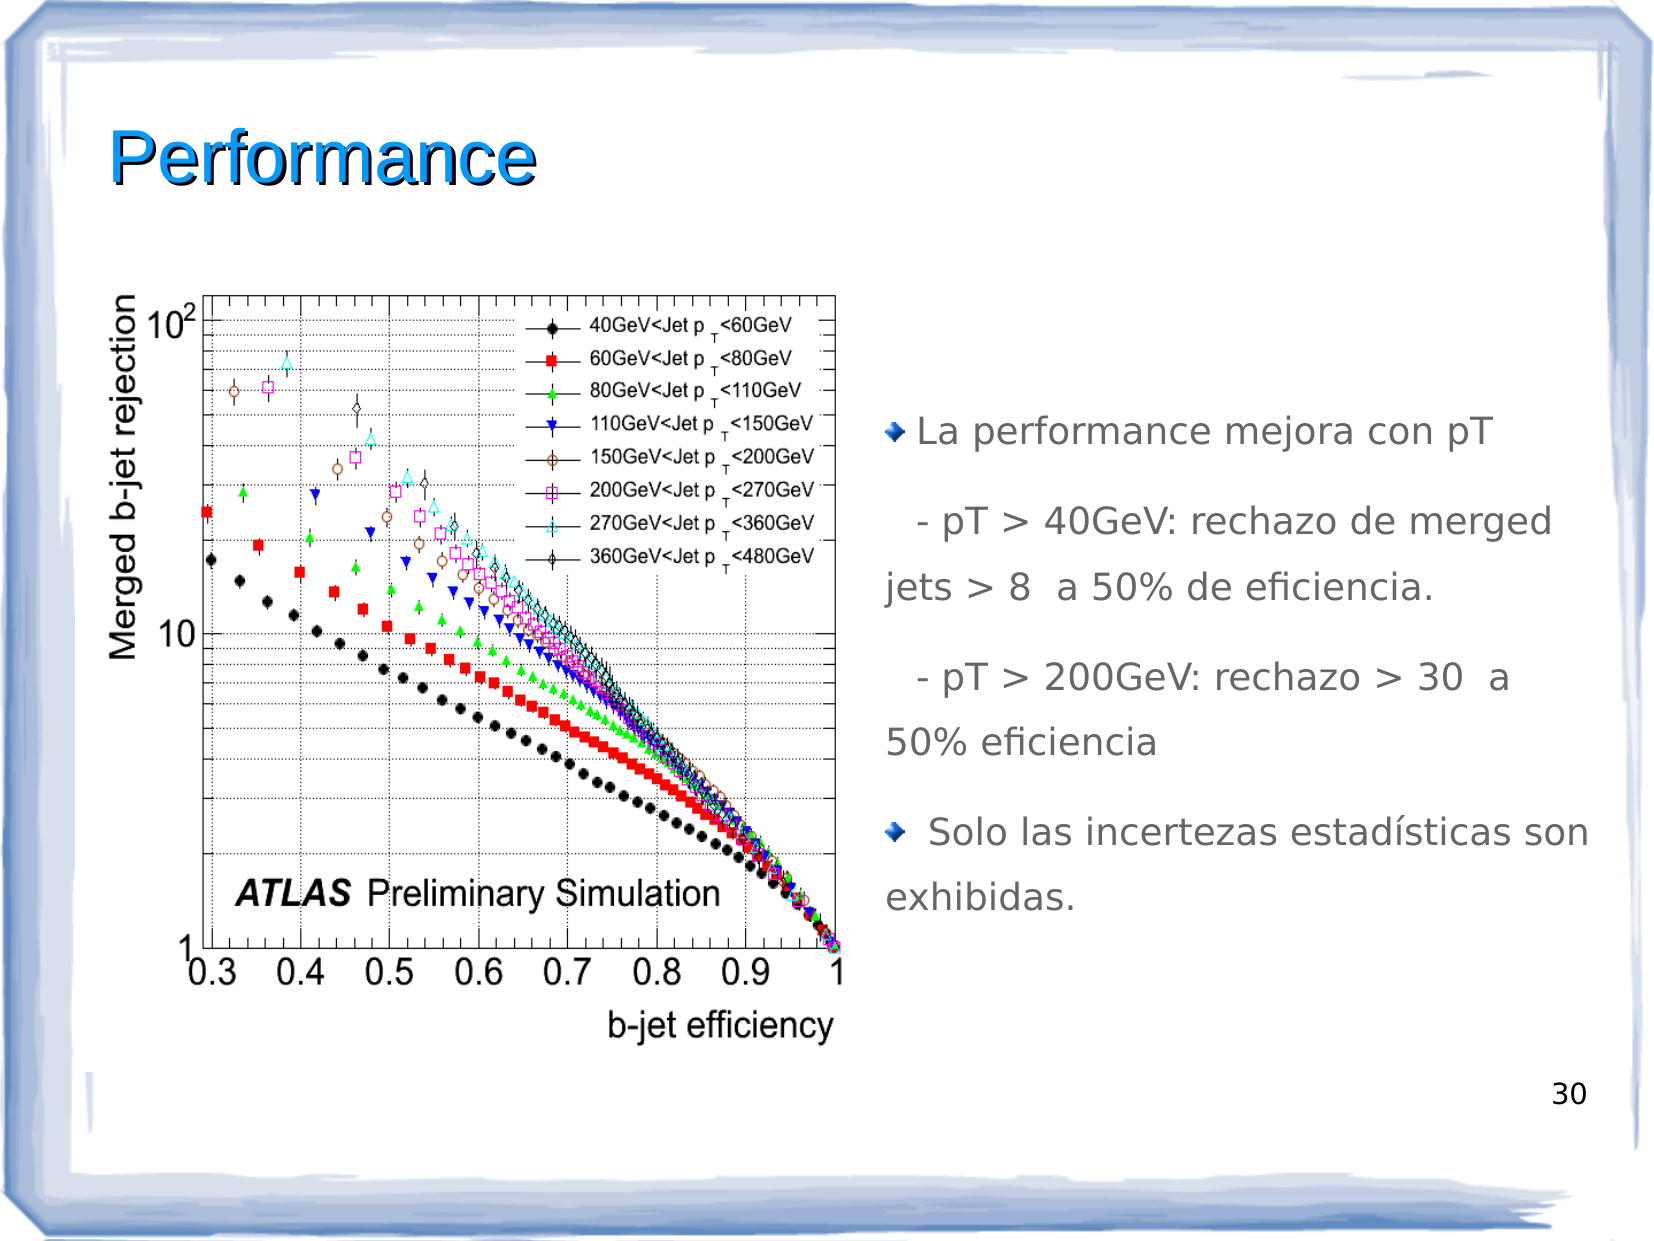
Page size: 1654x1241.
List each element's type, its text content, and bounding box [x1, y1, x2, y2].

picture [0, 0, 1654, 1241]
text_box La performance mejora con pT - pT > 40GeV: rechazo de merged jets > 8 a 50% de eficiencia. - pT > 200GeV: rechazo > 30 a 50% eficiencia Solo las incertezas estadísticas son exhibidas. [875, 380, 1621, 906]
title Performance [107, 83, 1491, 230]
